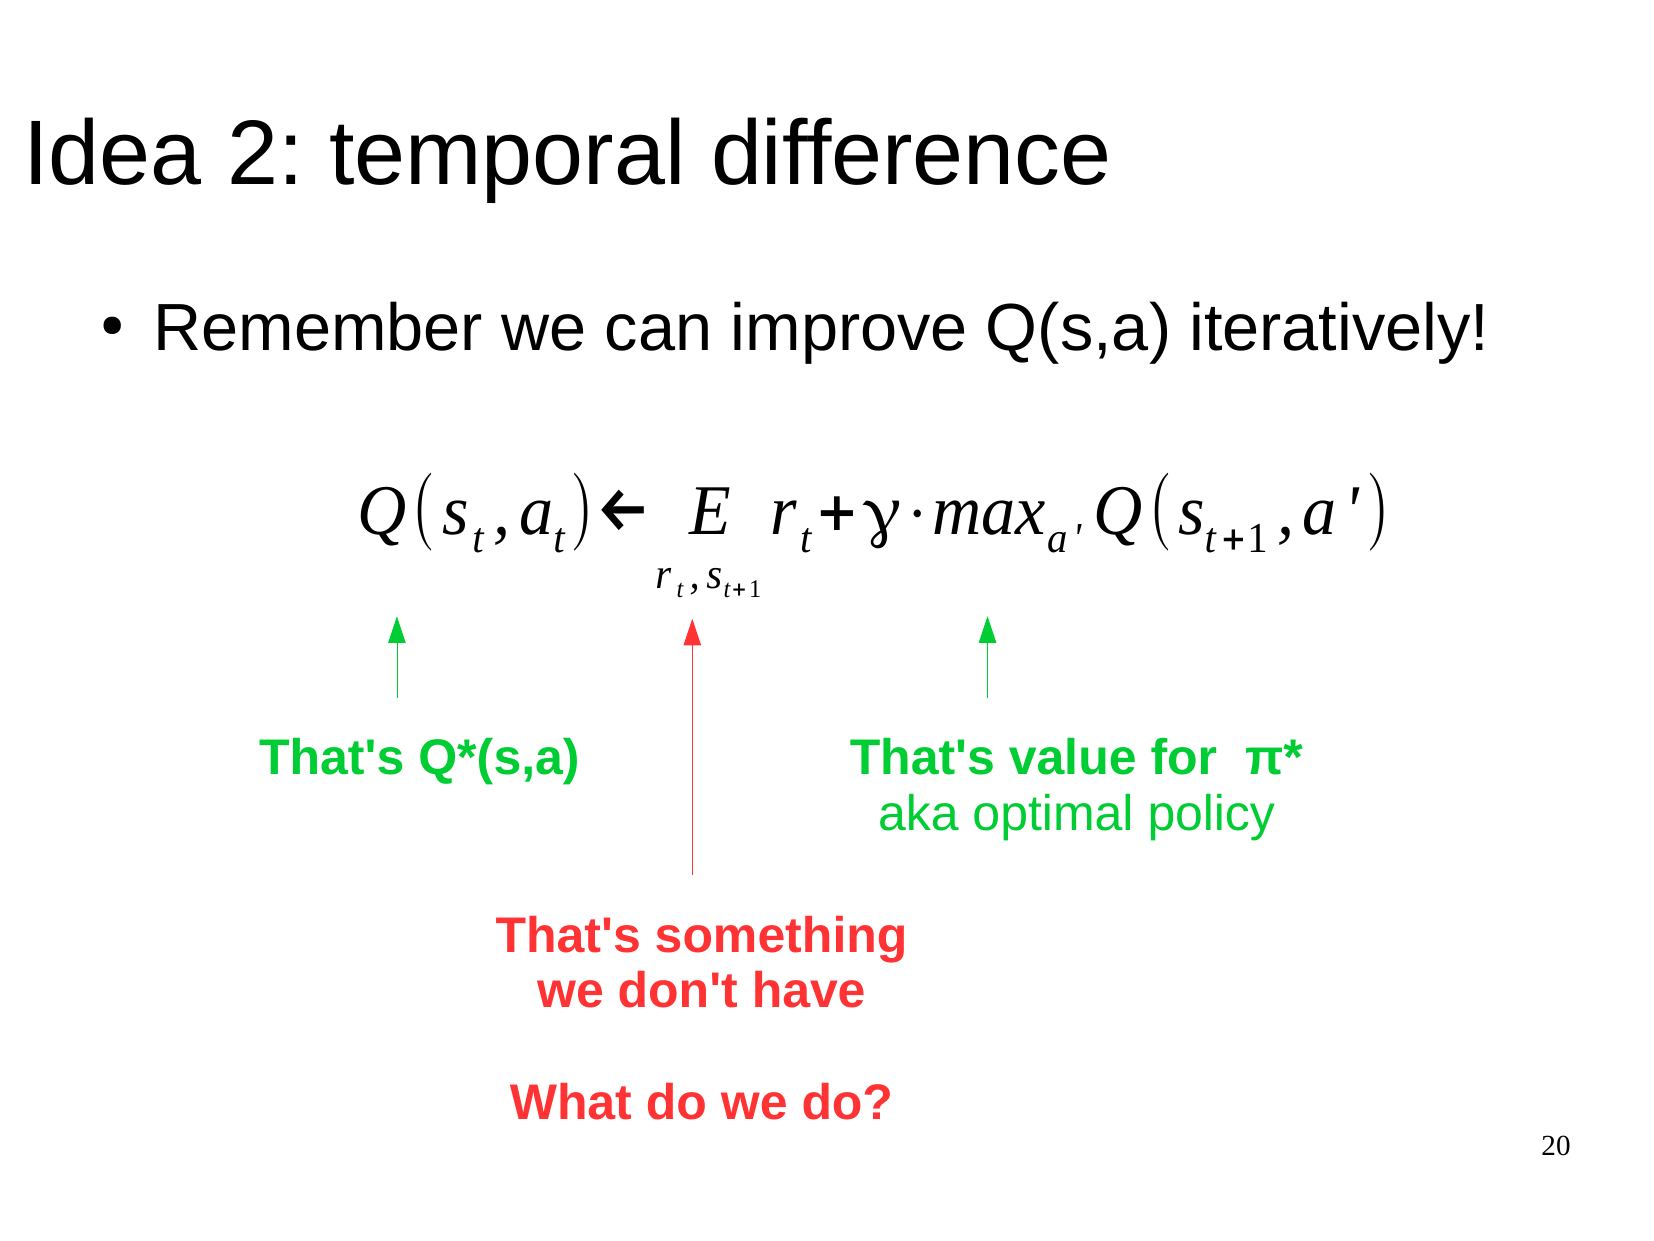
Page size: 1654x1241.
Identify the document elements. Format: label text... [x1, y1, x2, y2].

text_box That's Q*(s,a) [244, 722, 595, 794]
list Remember we can improve Q(s,a) iteratively! [82, 290, 1571, 1010]
chart [340, 468, 1407, 605]
text_box That's something we don't have What do we do? [480, 899, 923, 1140]
text_box That's value for π* aka optimal policy [835, 722, 1319, 850]
title Idea 2: temporal difference [23, 49, 1512, 257]
